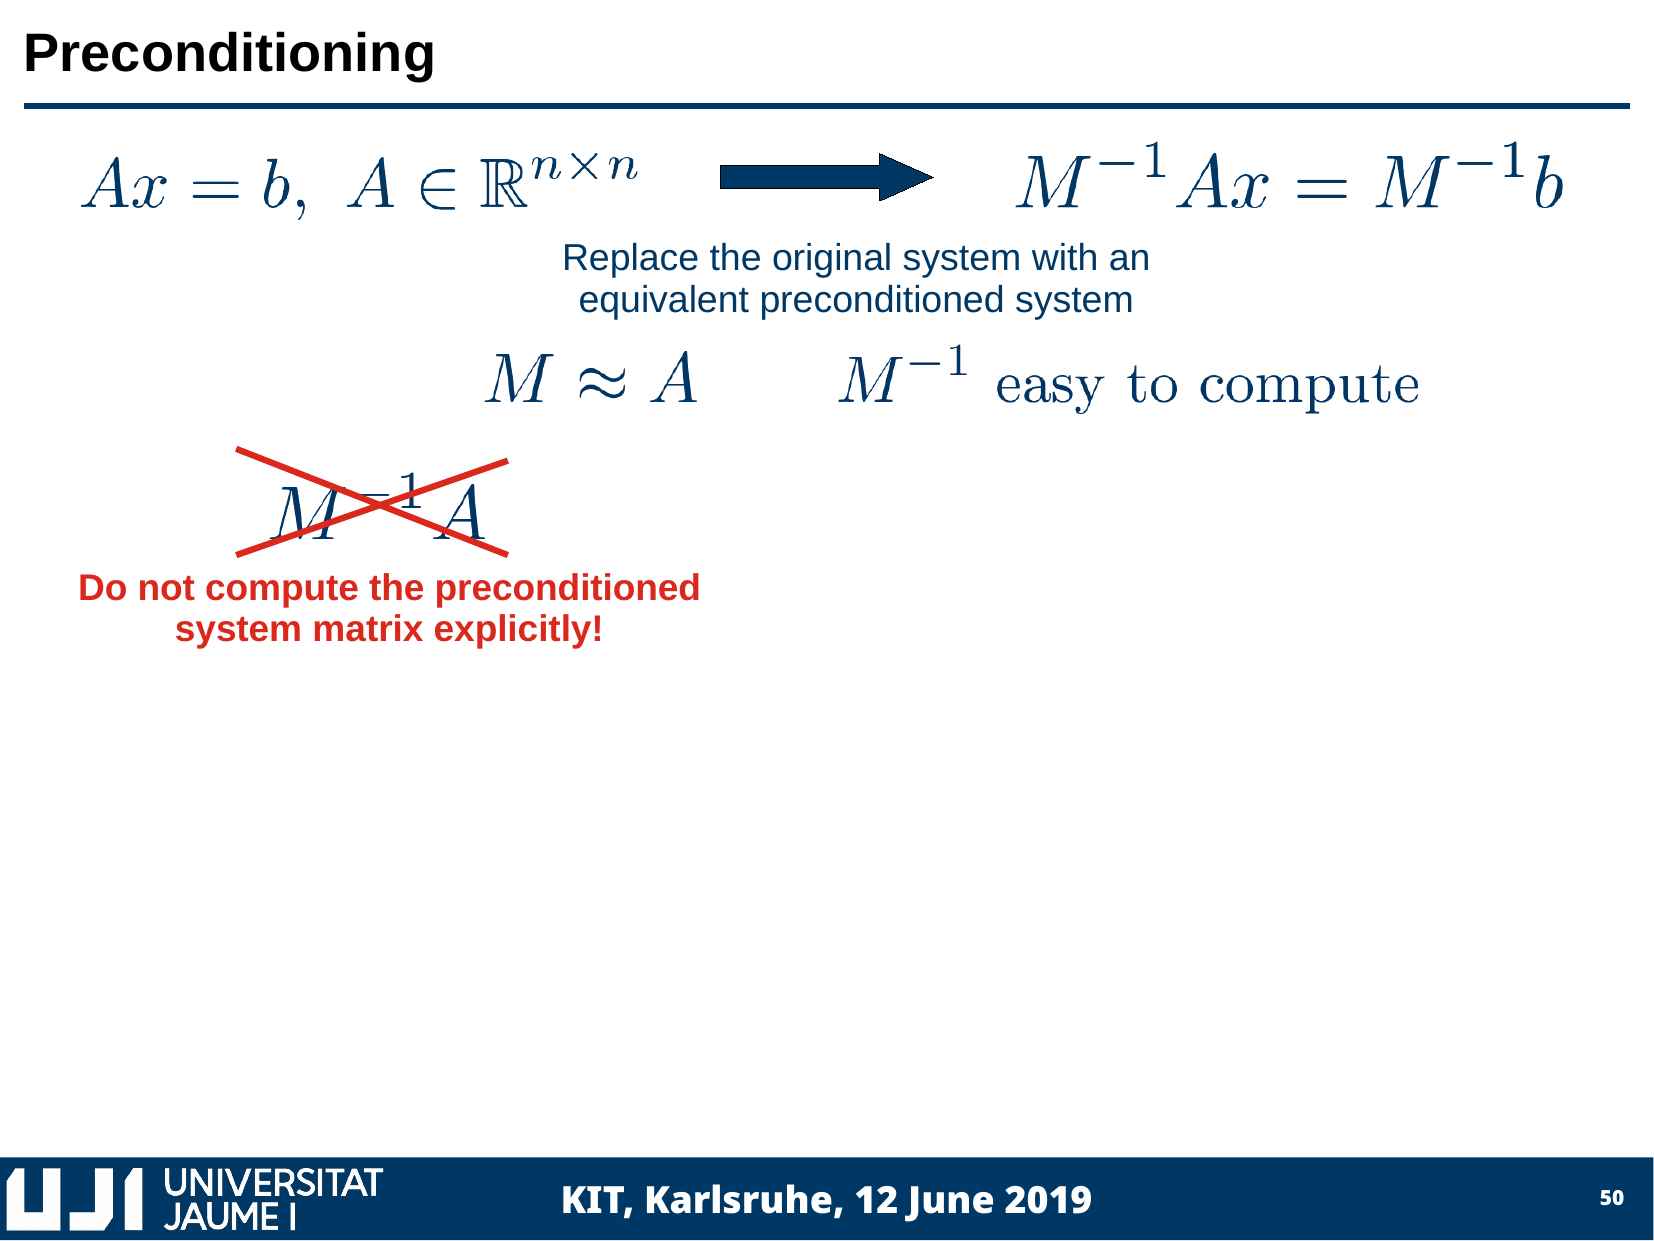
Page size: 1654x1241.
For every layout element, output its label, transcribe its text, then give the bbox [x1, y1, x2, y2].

picture [307, 472, 462, 501]
list Replace the original system with an equivalent preconditioned system [437, 236, 1205, 343]
text_box [720, 153, 934, 201]
picture [484, 351, 697, 402]
picture [391, 473, 485, 539]
picture [81, 153, 638, 220]
picture [1015, 141, 1563, 208]
picture [295, 509, 455, 539]
text_box Do not compute the preconditioned system matrix explicitly! [0, 566, 733, 650]
picture [838, 344, 1418, 414]
title Preconditioning [23, 0, 1630, 107]
picture [269, 472, 368, 539]
picture [0, 1158, 390, 1241]
